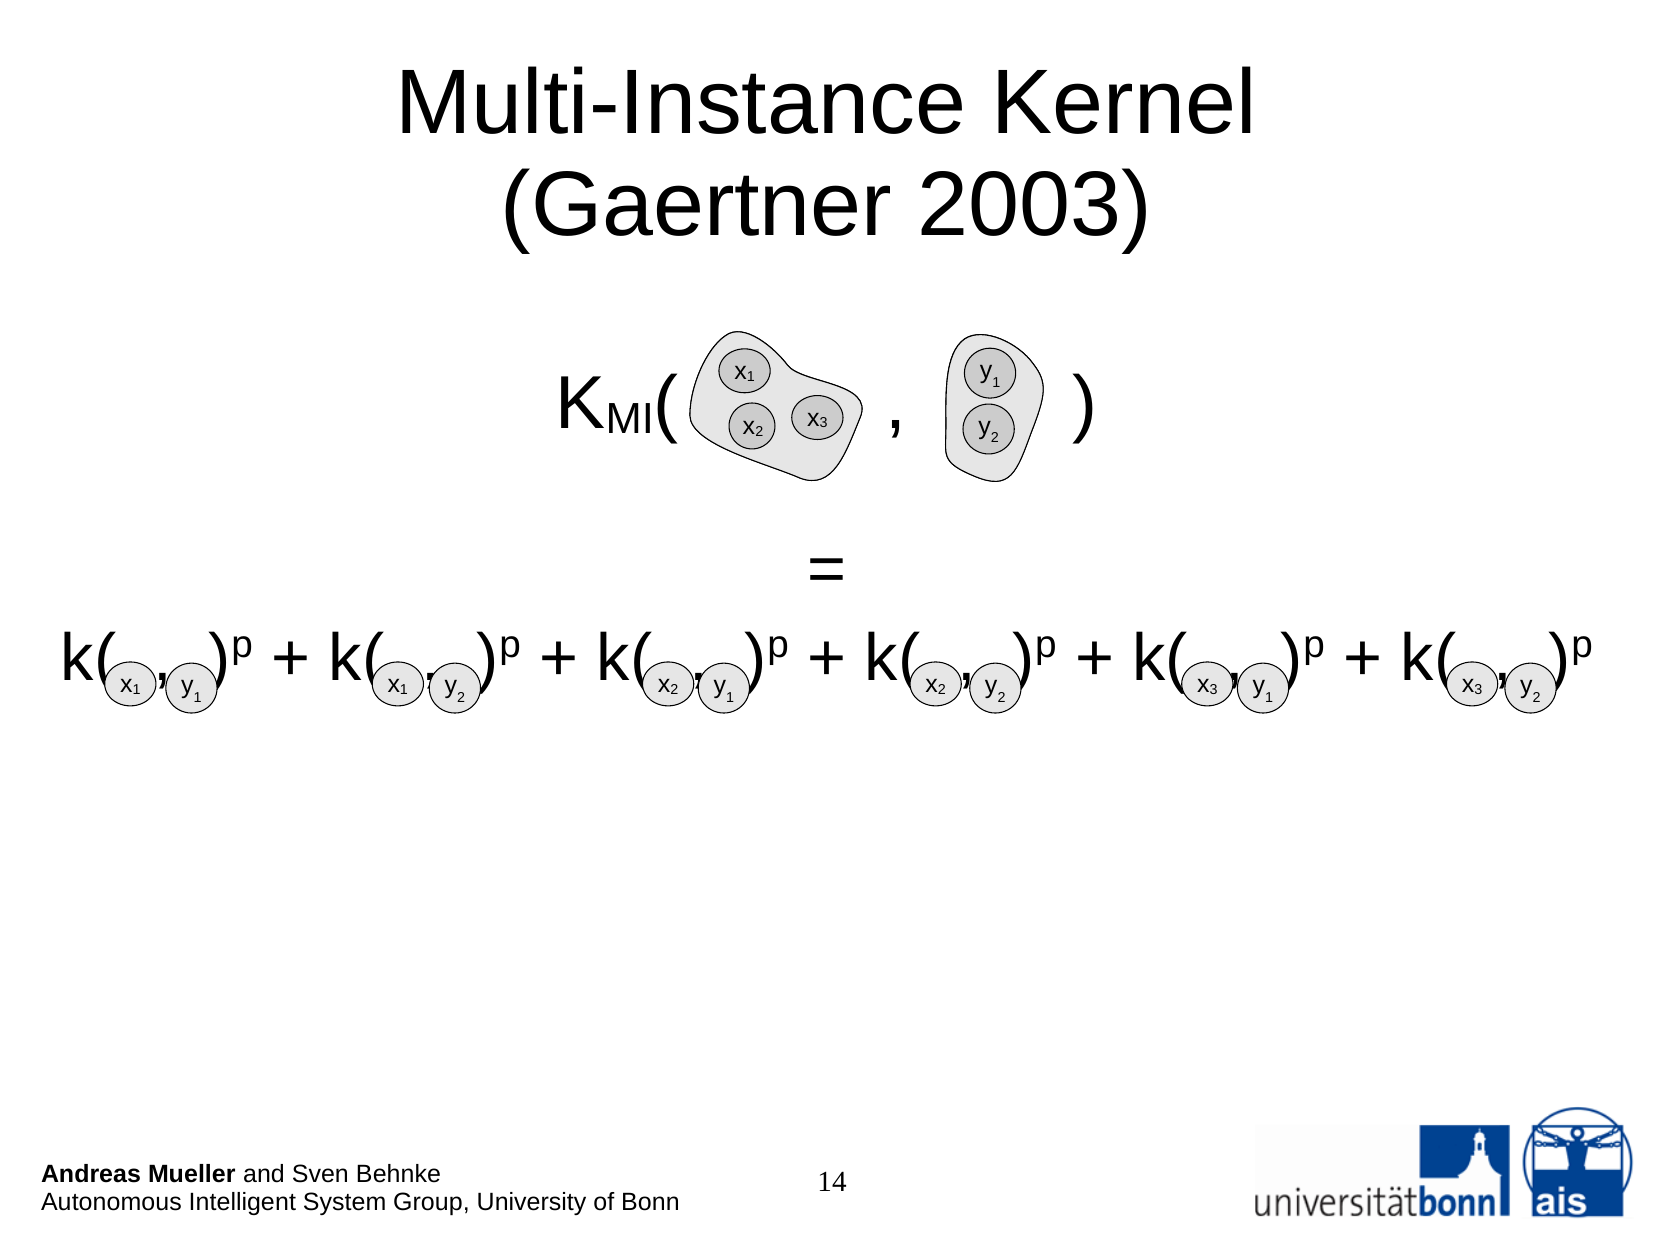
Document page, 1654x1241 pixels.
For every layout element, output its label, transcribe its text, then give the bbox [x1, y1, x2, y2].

text_box y2 [969, 663, 1022, 714]
text_box y1 [964, 348, 1016, 399]
text_box x3 [1181, 661, 1233, 706]
text_box y2 [429, 663, 481, 714]
text_box KMI( , ) k( , )p + k( , )p + k( , )p + k( , )p + k( , )p + k( , )p [46, 353, 1608, 729]
text_box x2 [724, 404, 782, 456]
text_box x3 [791, 395, 844, 440]
text_box x2 [642, 661, 694, 706]
text_box [84, 290, 1573, 482]
text_box y1 [1237, 663, 1289, 714]
text_box x3 [1446, 661, 1498, 706]
text_box x1 [104, 661, 156, 706]
text_box x1 [718, 348, 771, 393]
picture [1255, 1106, 1635, 1220]
text_box x1 [372, 661, 424, 706]
text_box y1 [698, 663, 750, 714]
text_box y1 [165, 663, 218, 714]
text_box y2 [1504, 663, 1557, 714]
text_box Multi-Instance Kernel (Gaertner 2003) [82, 42, 1571, 263]
text_box x2 [910, 661, 962, 706]
text_box y2 [963, 404, 1015, 454]
text_box = [793, 524, 862, 614]
